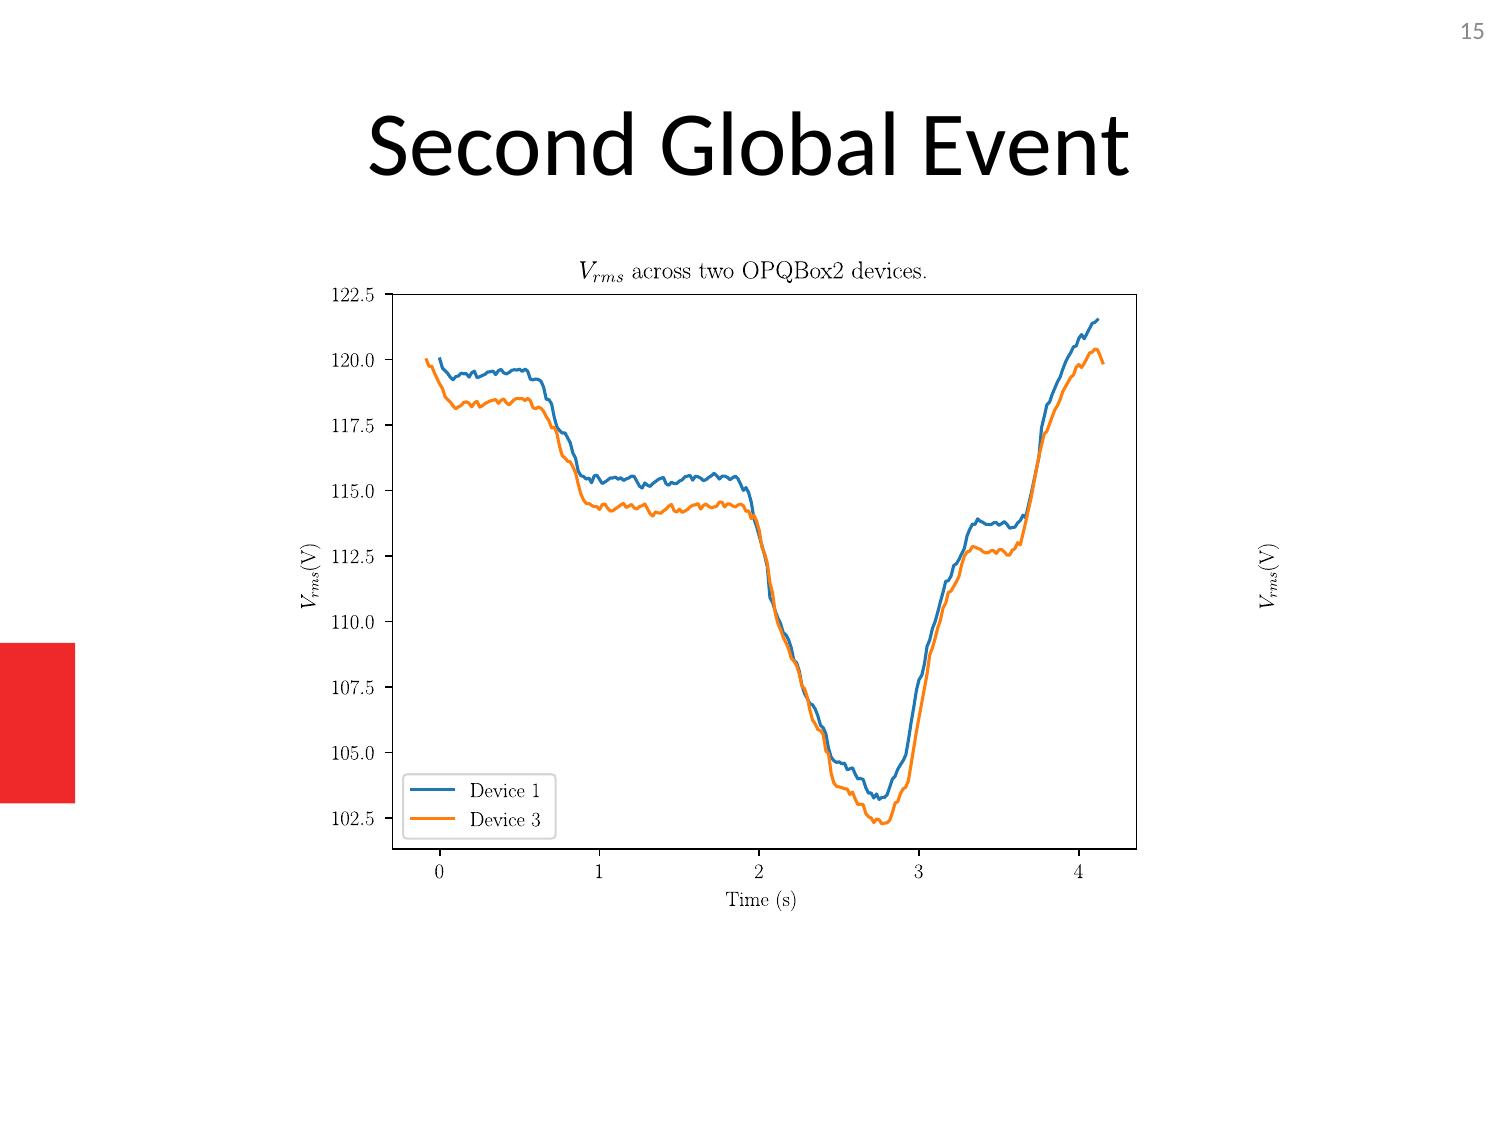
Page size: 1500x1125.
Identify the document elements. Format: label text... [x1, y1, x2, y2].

text_box <number> [1149, 0, 1500, 60]
text_box Second Global Event [75, 45, 1426, 233]
text_box [219, 213, 1285, 922]
